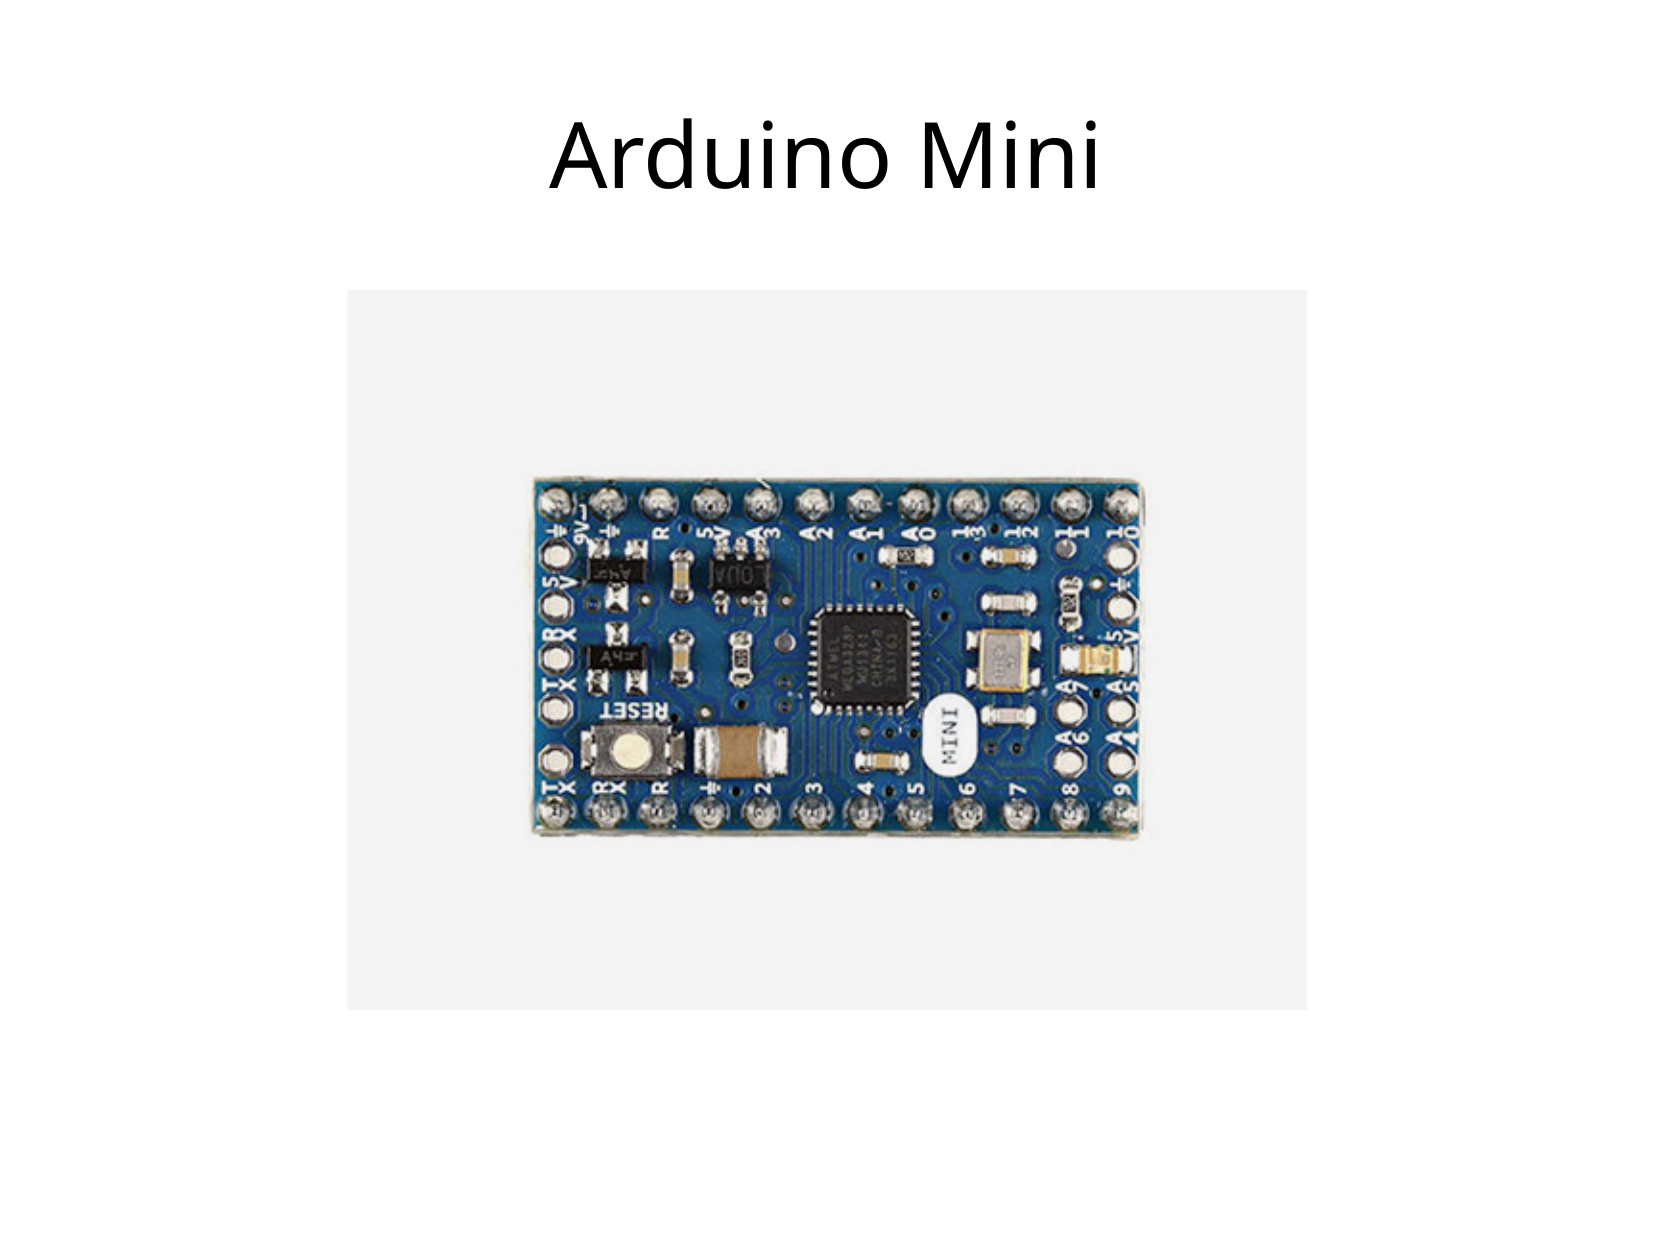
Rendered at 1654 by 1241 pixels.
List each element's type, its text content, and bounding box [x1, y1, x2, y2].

title Arduino Mini [82, 49, 1571, 257]
picture [347, 290, 1307, 1010]
